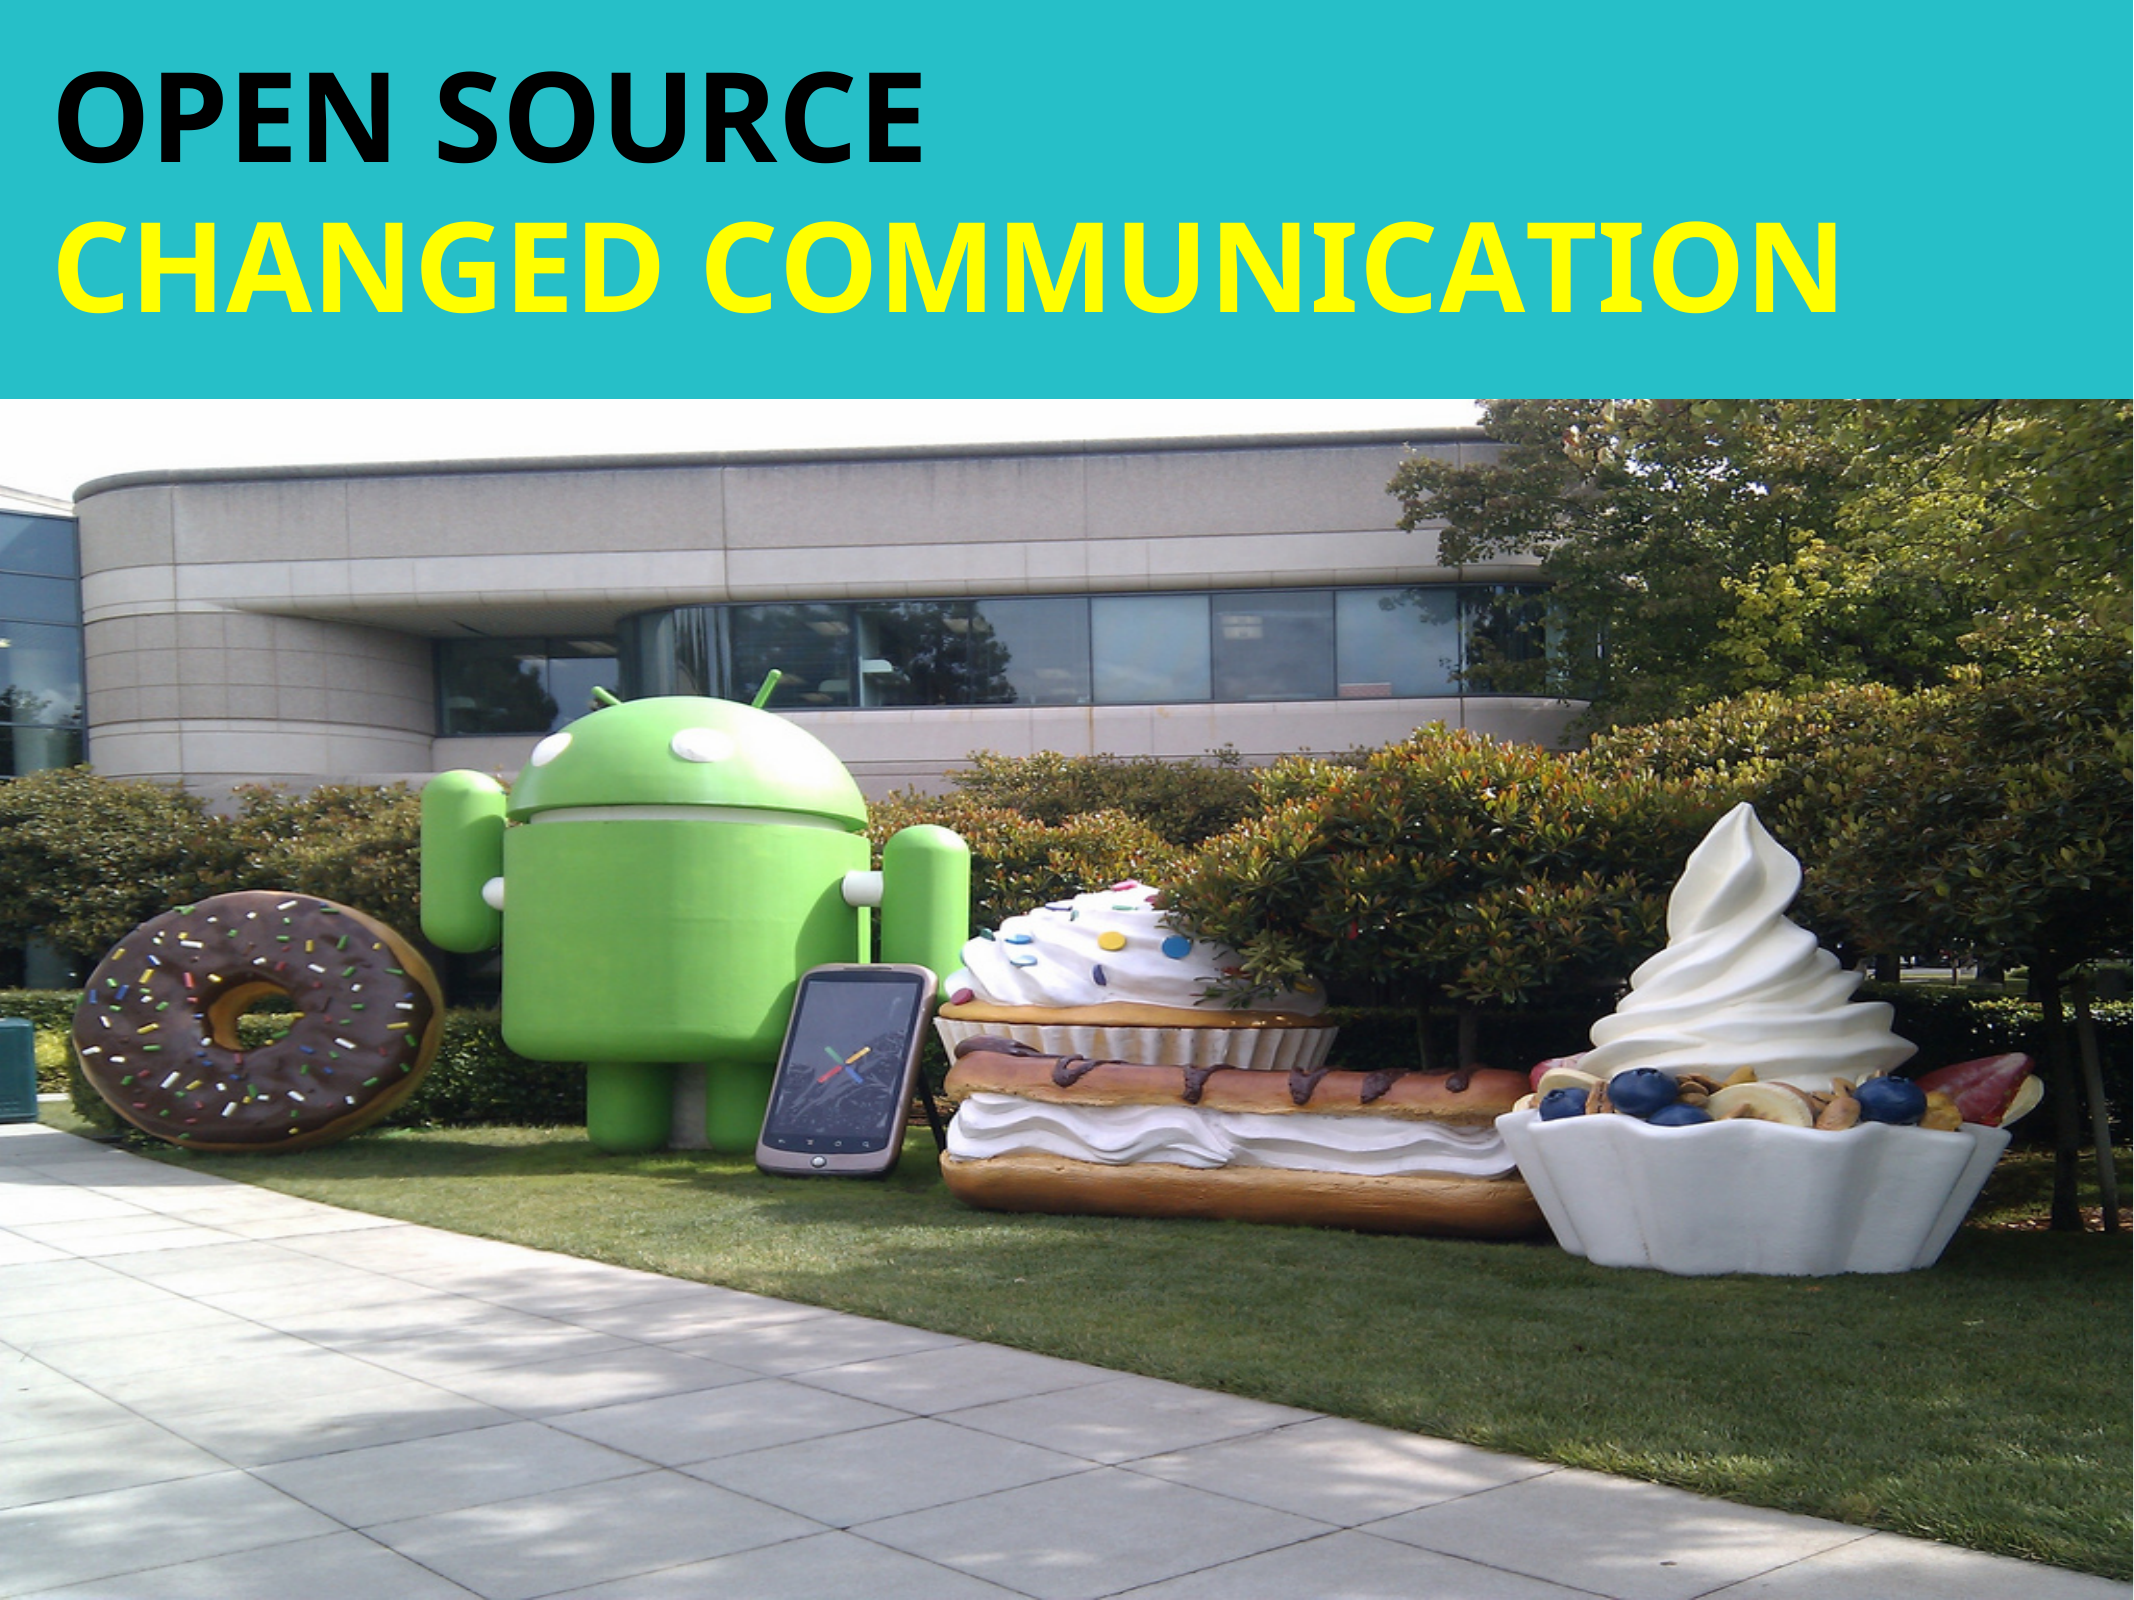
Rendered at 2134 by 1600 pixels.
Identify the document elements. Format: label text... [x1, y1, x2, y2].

picture [0, 399, 2134, 1600]
text_box OPEN SOURCE CHANGED COMMUNICATION [41, 37, 2080, 399]
